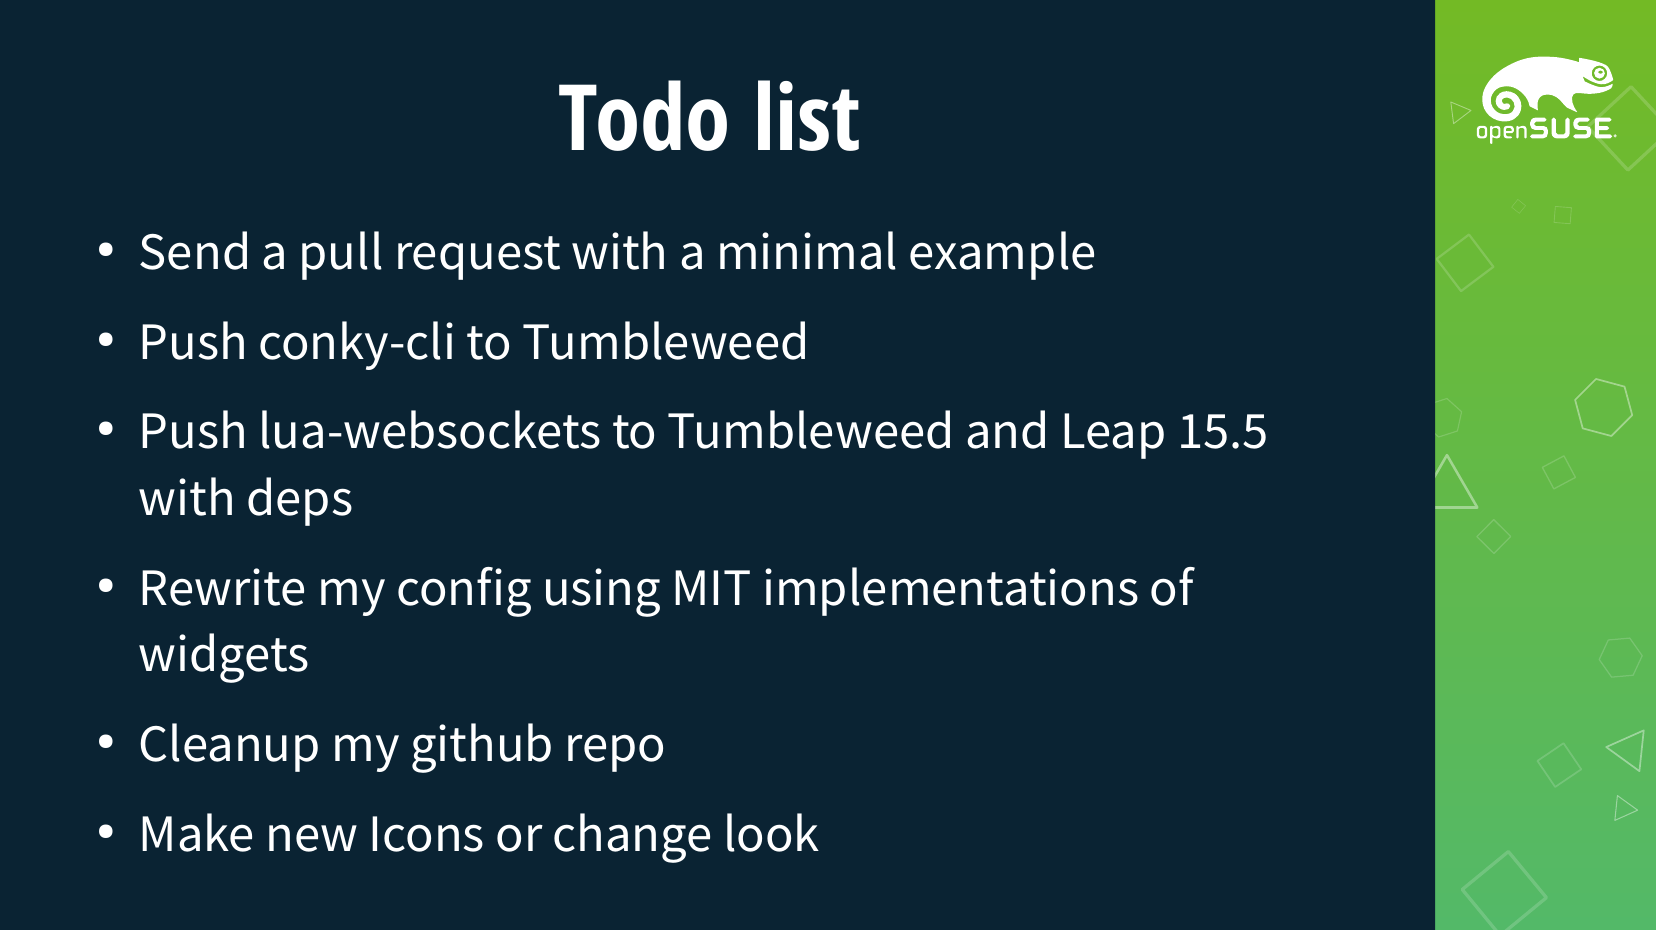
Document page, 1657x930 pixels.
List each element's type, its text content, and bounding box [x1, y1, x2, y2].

list Send a pull request with a minimal example Push conky-cli to Tumbleweed Push lua-websockets to Tumbleweed and Leap 15.5 with deps Rewrite my config using MIT implementations of widgets Cleanup my github repo Make new Icons or change look [82, 217, 1338, 870]
title Todo list [82, 37, 1338, 193]
